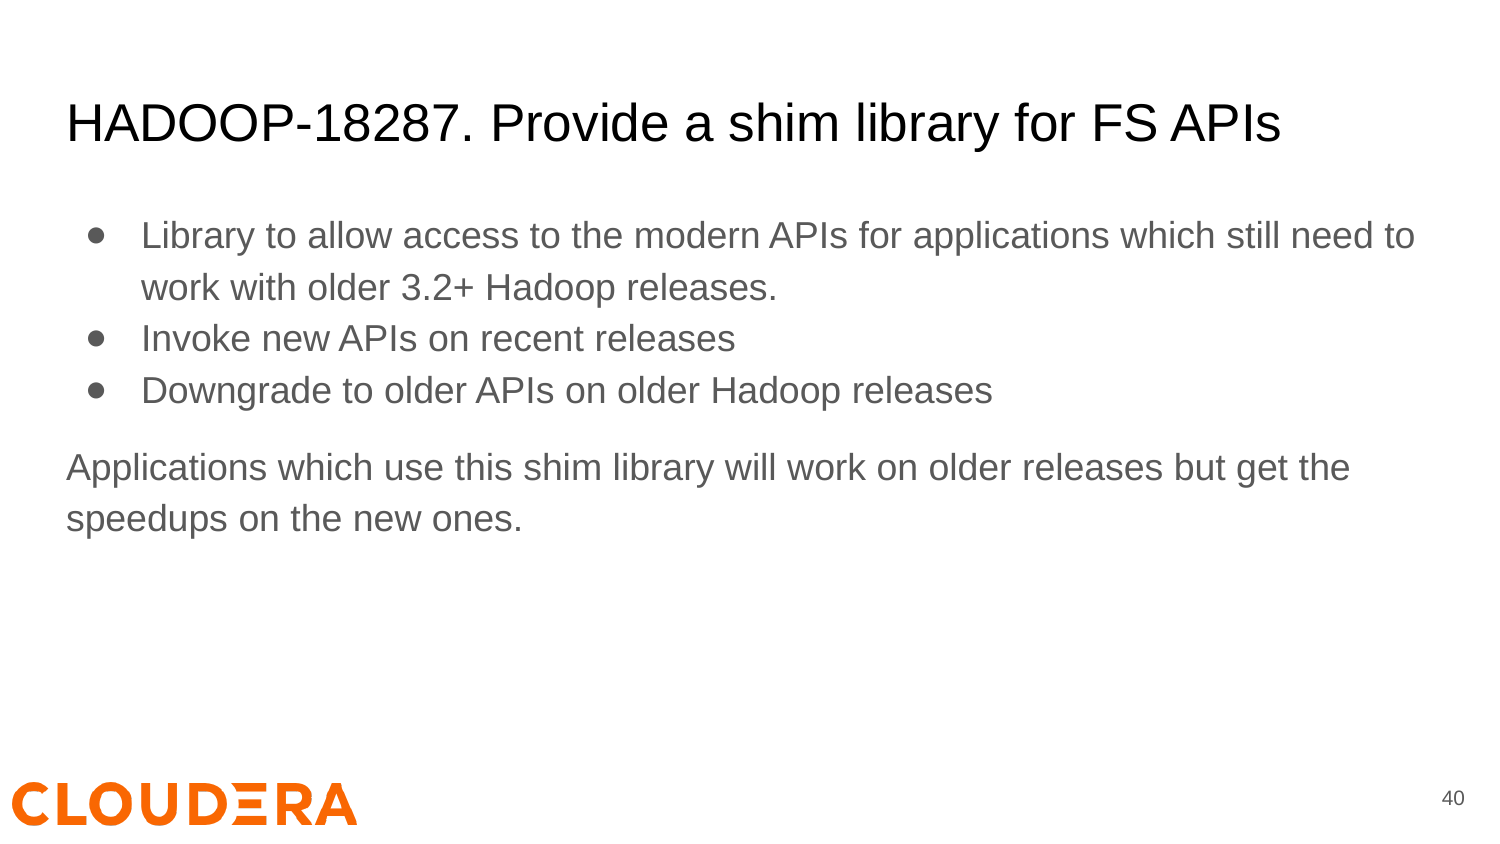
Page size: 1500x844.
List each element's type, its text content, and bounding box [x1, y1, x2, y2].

slide_number <number> [1389, 764, 1480, 830]
list Library to allow access to the modern APIs for applications which still need to work with older 3.2+ Hadoop releases. Invoke new APIs on recent releases Downgrade to older APIs on older Hadoop releases Applications which use this shim library will work on older releases but get the speedups on the new ones. [51, 189, 1449, 750]
picture [12, 740, 357, 826]
title HADOOP-18287. Provide a shim library for FS APIs [51, 72, 1449, 167]
